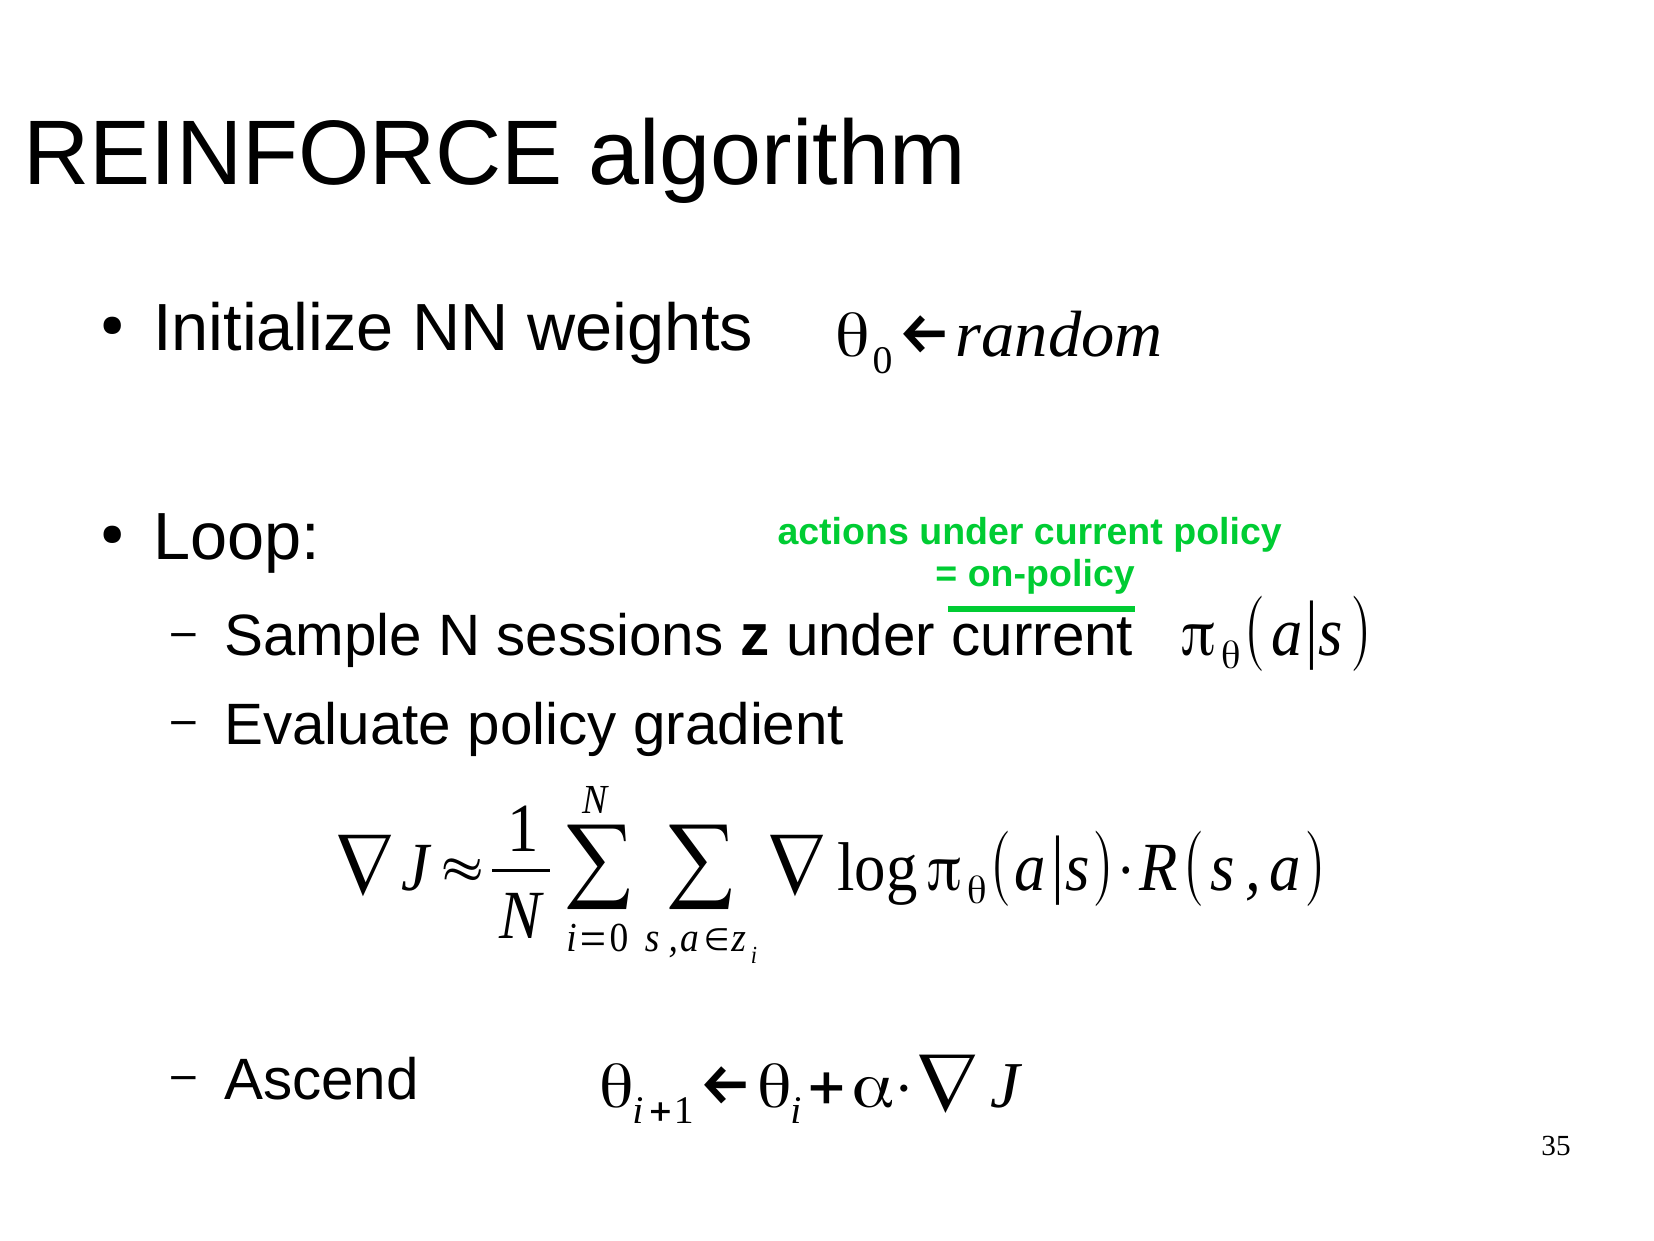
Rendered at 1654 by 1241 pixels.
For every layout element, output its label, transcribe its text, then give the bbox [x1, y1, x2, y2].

chart [818, 299, 1179, 384]
text_box actions under current policy = on-policy [762, 502, 1308, 602]
chart [318, 774, 1340, 969]
chart [1166, 590, 1385, 674]
title REINFORCE algorithm [23, 49, 1512, 257]
list Initialize NN weights Loop: Sample N sessions z under current Evaluate policy gradient Ascend [82, 290, 1571, 1186]
chart [582, 1049, 1042, 1134]
